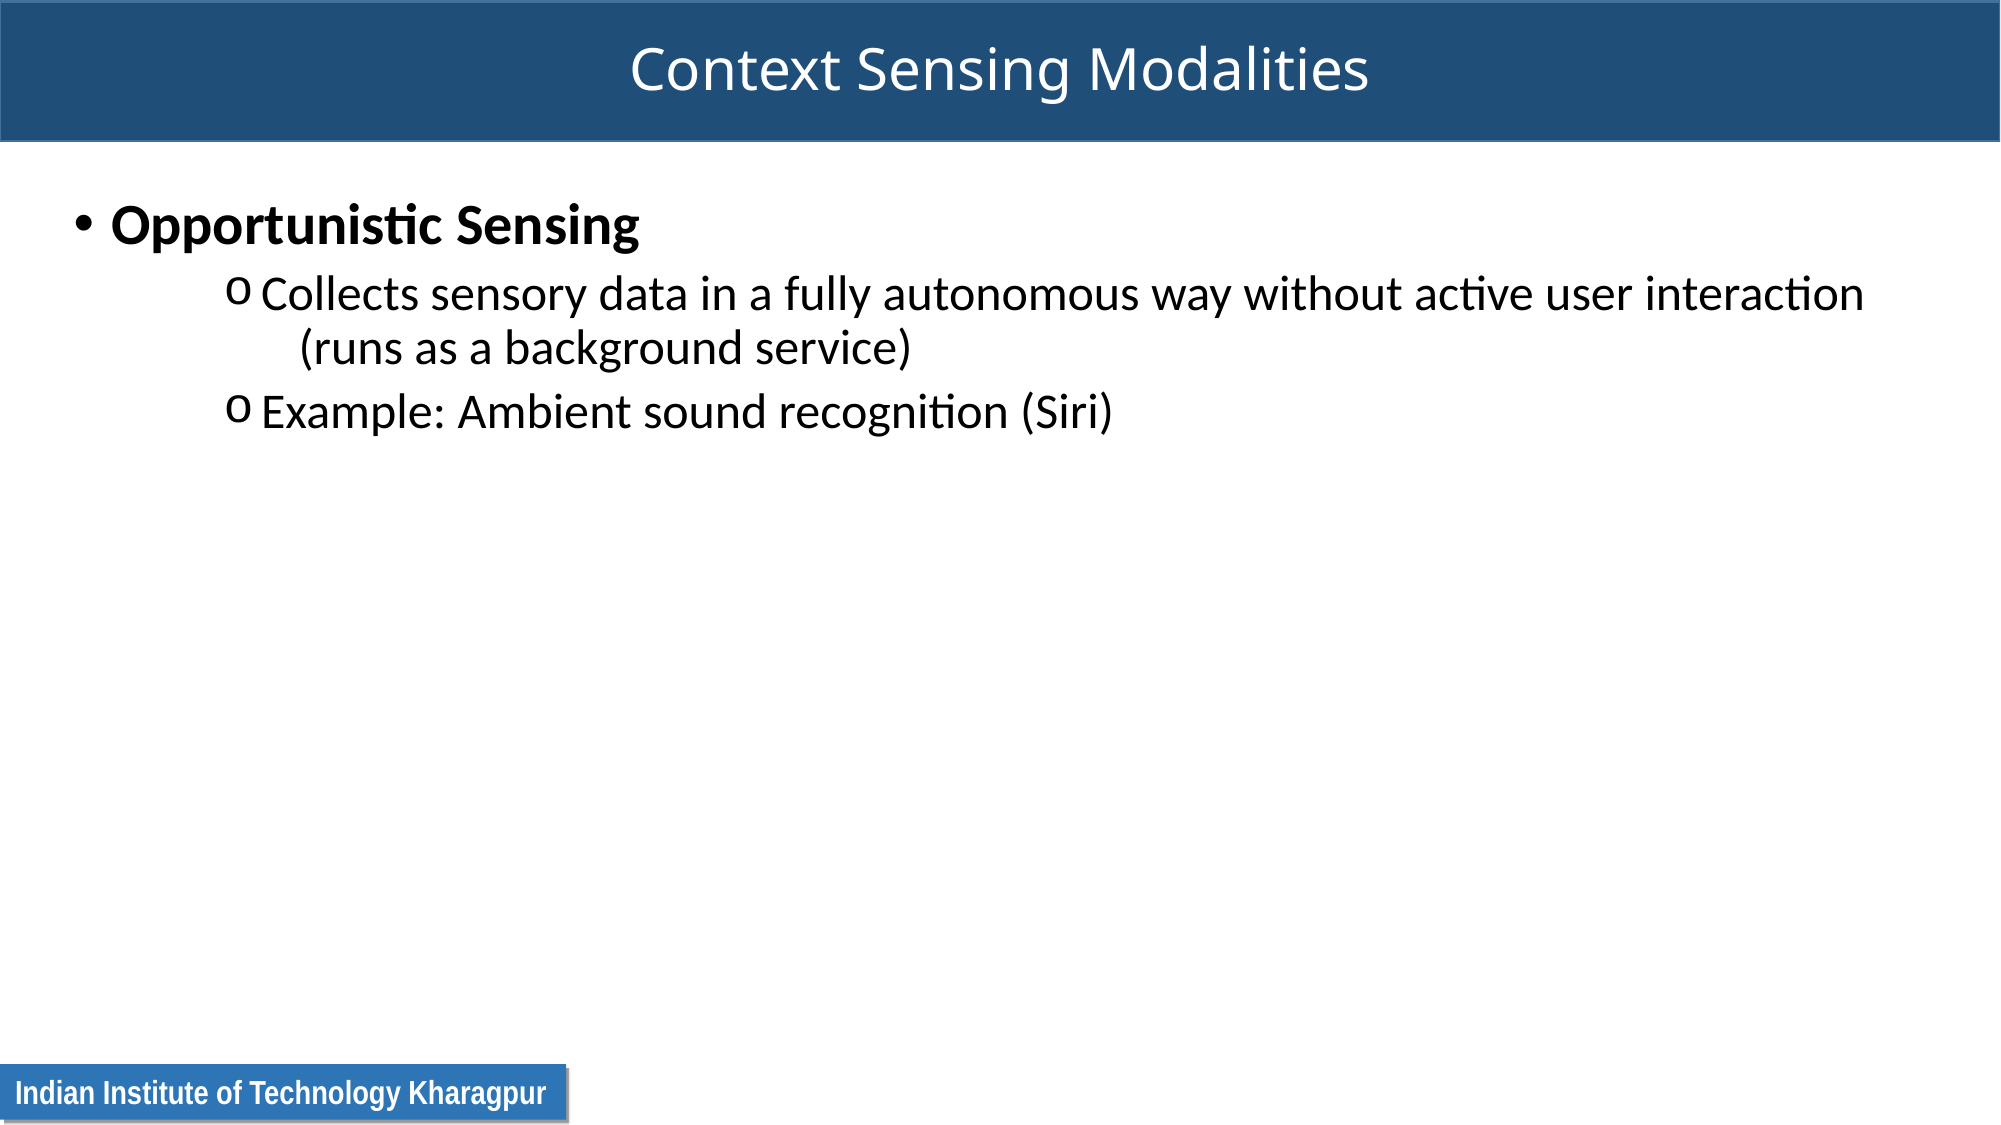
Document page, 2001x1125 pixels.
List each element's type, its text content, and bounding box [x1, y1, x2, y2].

title Context Sensing Modalities [0, 1, 2000, 141]
list Opportunistic Sensing Collects sensory data in a fully autonomous way without active user interaction (runs as a background service) Example: Ambient sound recognition (Siri) [58, 186, 1954, 1065]
